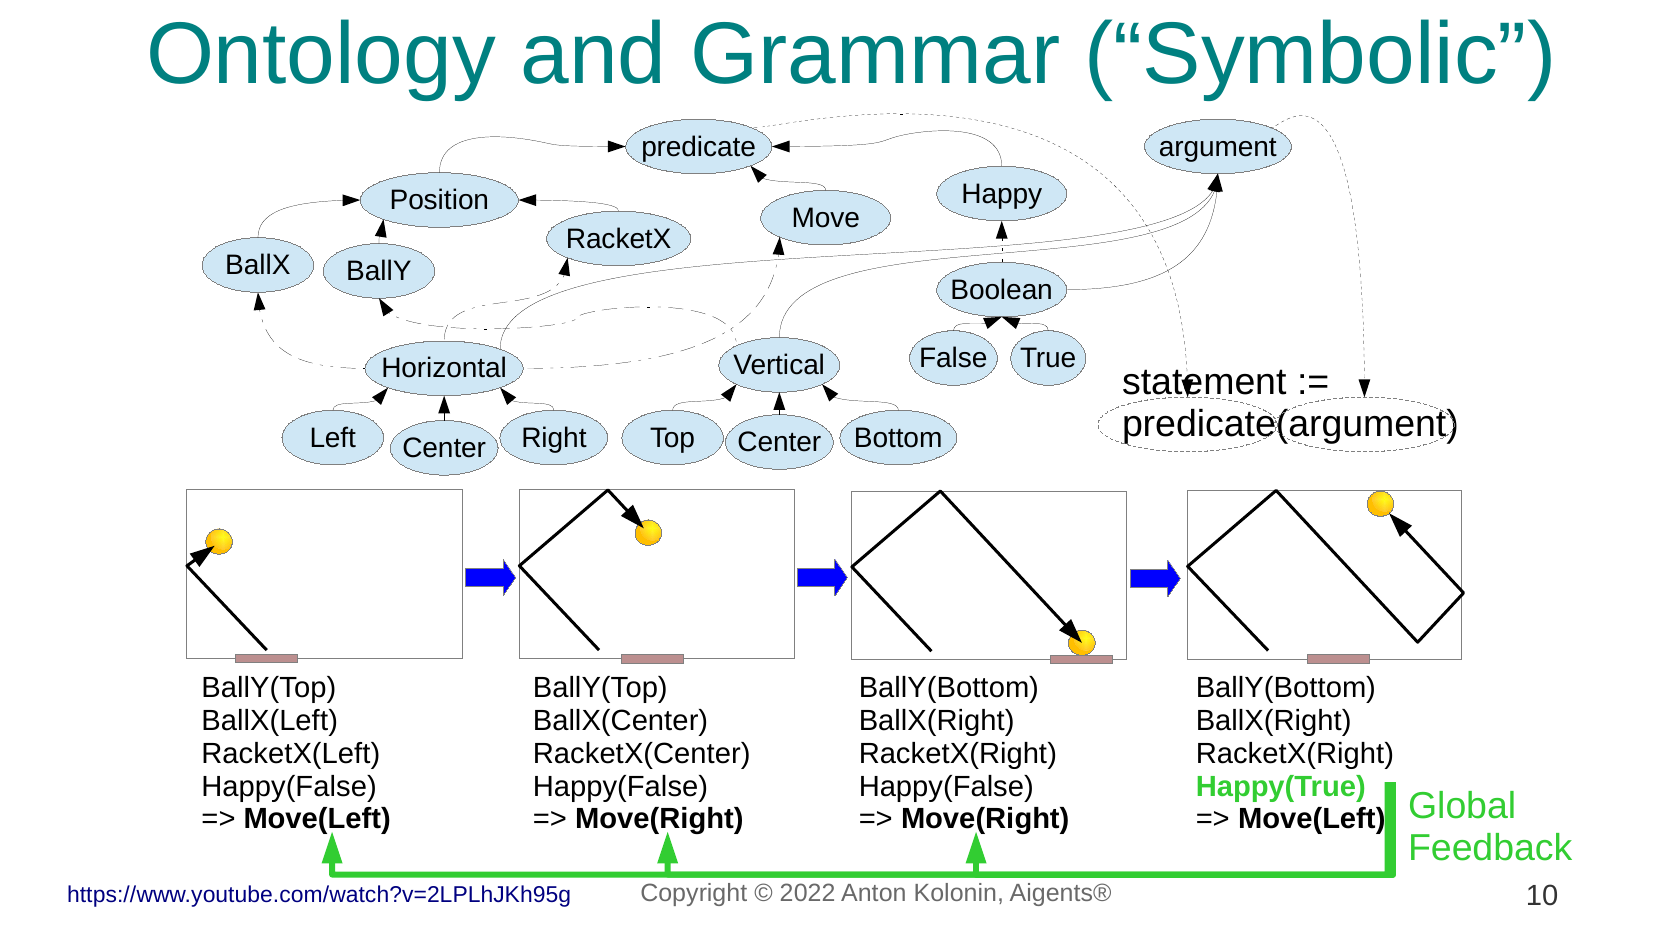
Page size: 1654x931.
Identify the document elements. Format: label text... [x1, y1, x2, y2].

text_box Right [499, 410, 608, 465]
text_box [465, 559, 516, 596]
text_box Global Feedback [1393, 776, 1596, 876]
text_box [1130, 560, 1181, 597]
text_box Ontology and Grammar (“Symbolic”) [0, 1, 1654, 104]
text_box Boolean [936, 262, 1067, 317]
text_box [235, 654, 298, 663]
text_box RacketX [546, 211, 691, 266]
text_box Left [281, 410, 384, 465]
text_box Happy [936, 166, 1067, 221]
text_box BallY(Bottom) BallX(Right) RacketX(Right) Happy(False) => Move(Right) [843, 663, 1135, 871]
text_box Vertical [718, 337, 840, 393]
text_box [205, 528, 233, 555]
text_box Position [360, 172, 519, 228]
text_box BallX [202, 237, 314, 293]
text_box predicate [625, 119, 772, 174]
text_box argument [1144, 119, 1292, 174]
text_box [621, 654, 684, 663]
text_box Bottom [839, 410, 957, 465]
text_box [1367, 491, 1394, 517]
text_box https://www.youtube.com/watch?v=2LPLhJKh95g [52, 874, 587, 915]
text_box Center [725, 414, 834, 470]
text_box [797, 559, 848, 596]
text_box statement := predicate(argument) [1107, 352, 1494, 469]
text_box True [1010, 330, 1086, 386]
text_box BallY(Top) BallX(Center) RacketX(Center) Happy(False) => Move(Right) [518, 663, 817, 871]
text_box [1050, 630, 1113, 663]
text_box BallY(Bottom) BallX(Right) RacketX(Right) Happy(True) => Move(Left) [1181, 663, 1472, 871]
text_box [635, 519, 662, 546]
text_box Top [621, 410, 724, 465]
text_box BallY [323, 243, 435, 299]
text_box Move [760, 190, 891, 245]
text_box False [909, 330, 998, 386]
text_box [1307, 654, 1370, 663]
text_box BallY(Top) BallX(Left) RacketX(Left) Happy(False) => Move(Left) [186, 663, 477, 874]
text_box Center [390, 420, 499, 476]
text_box Horizontal [364, 341, 524, 396]
